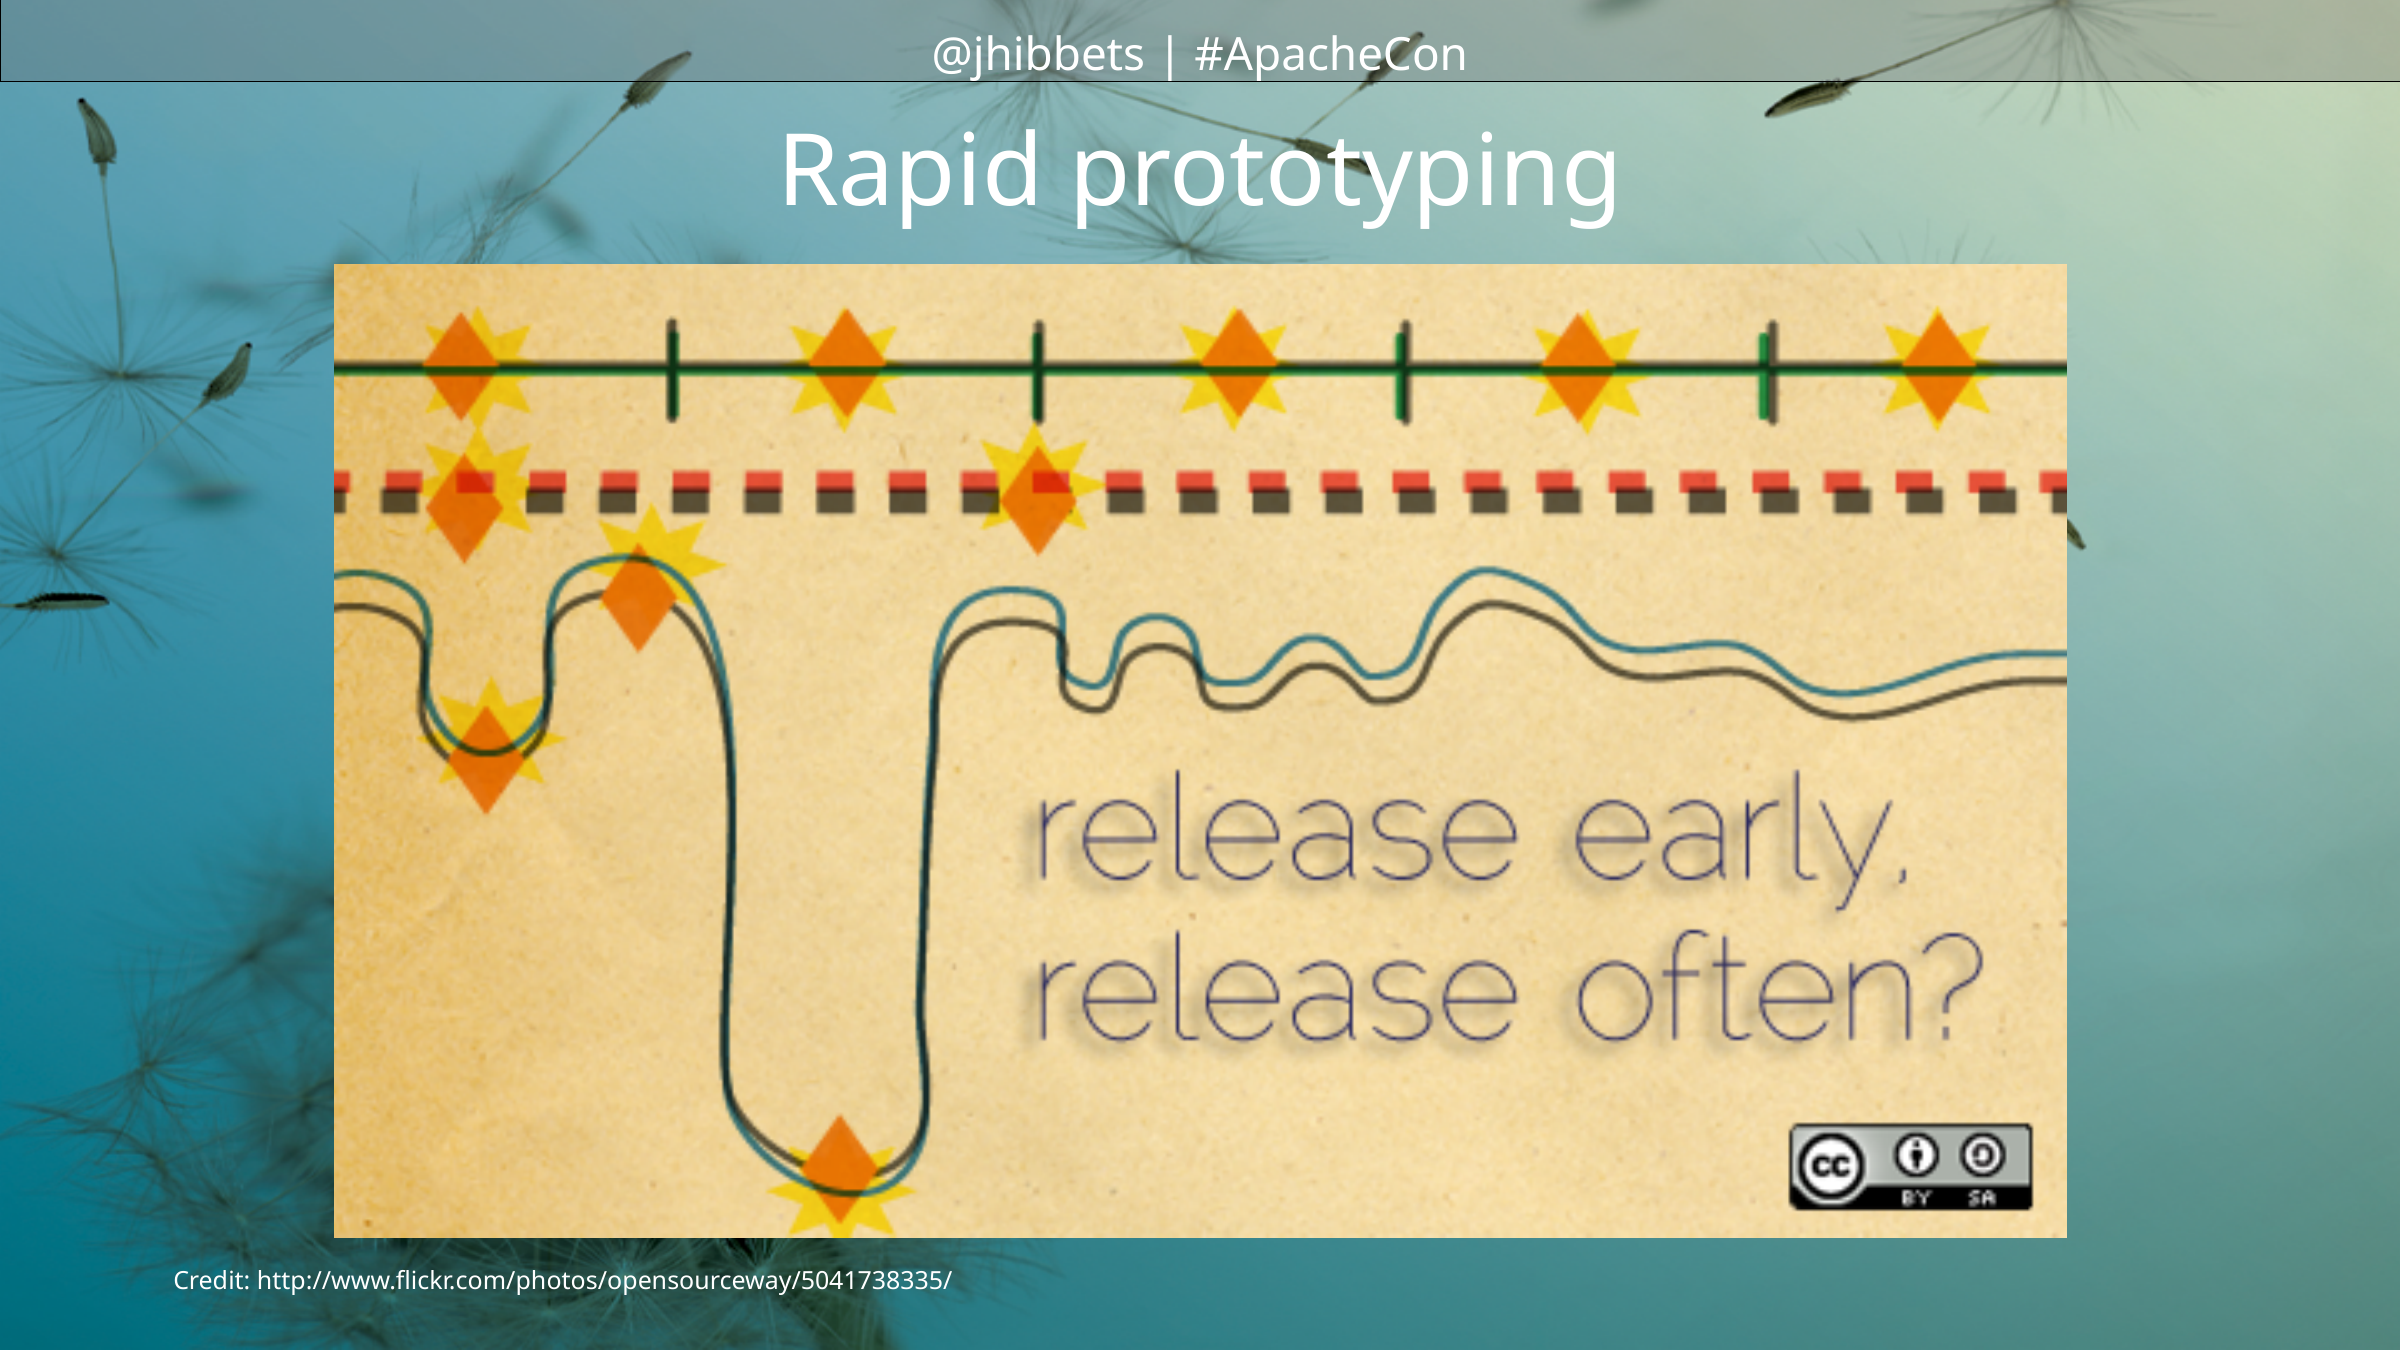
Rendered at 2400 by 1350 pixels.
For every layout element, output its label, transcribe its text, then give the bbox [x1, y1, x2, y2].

text_box Credit: http://www.flickr.com/photos/opensourceway/5041738335/ [158, 1255, 1339, 1303]
title Rapid prototyping [120, 53, 2280, 280]
picture [0, 82, 2400, 1350]
